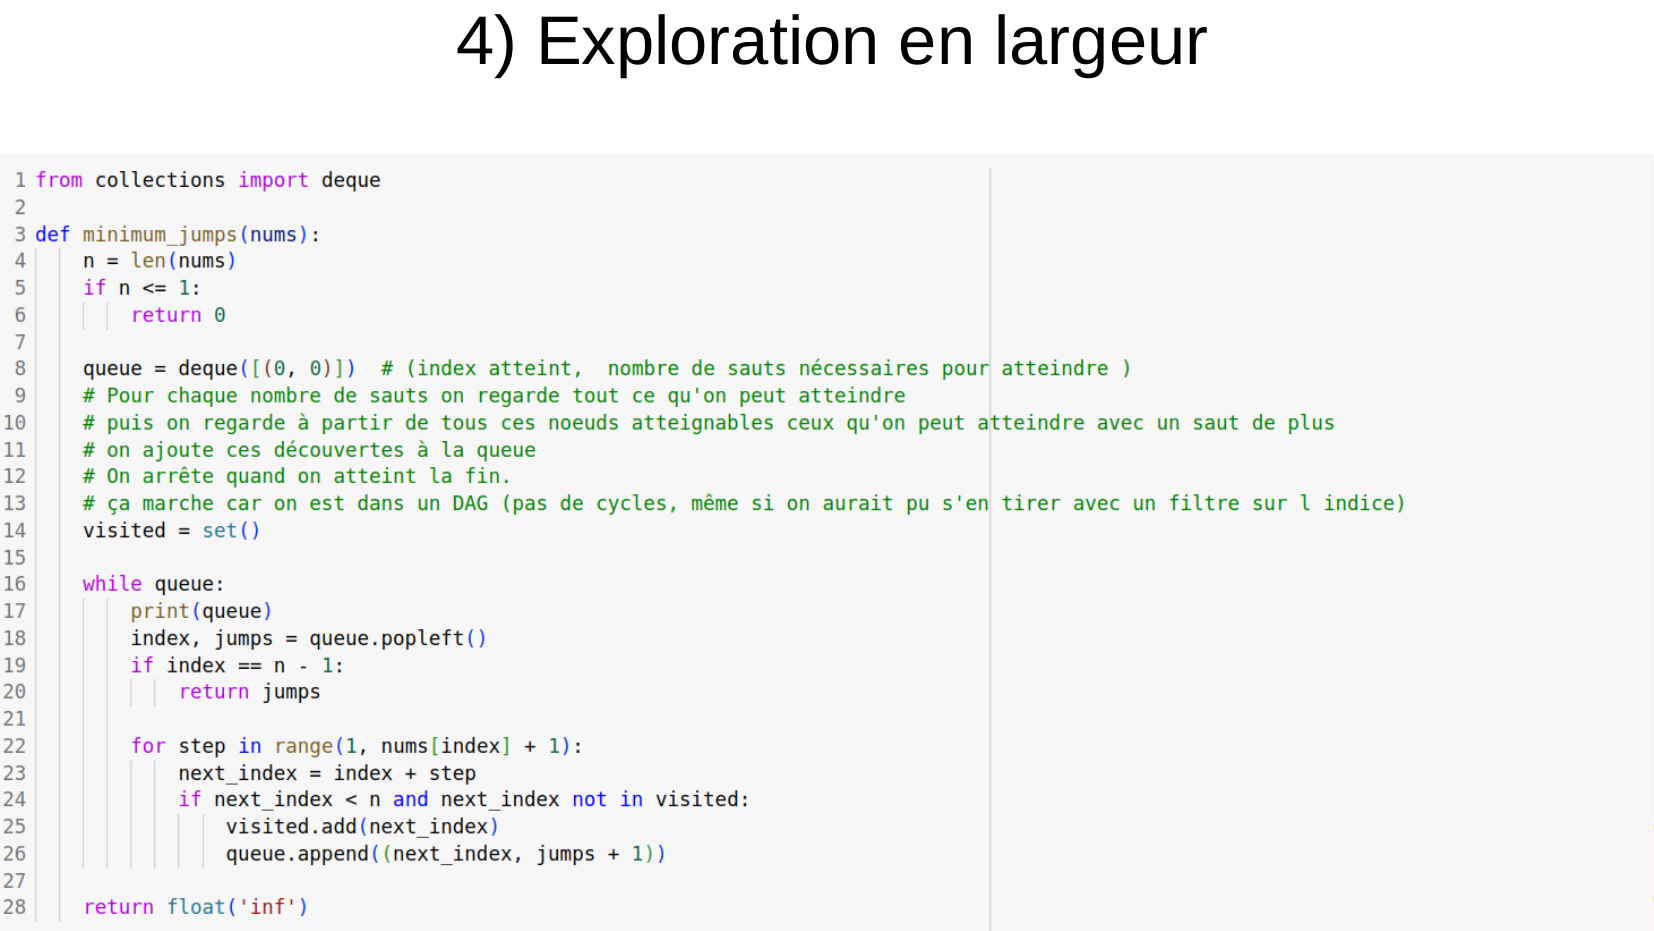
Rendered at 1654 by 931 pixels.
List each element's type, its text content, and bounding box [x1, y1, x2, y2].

title 4) Exploration en largeur [88, 0, 1577, 119]
picture [0, 153, 1654, 931]
